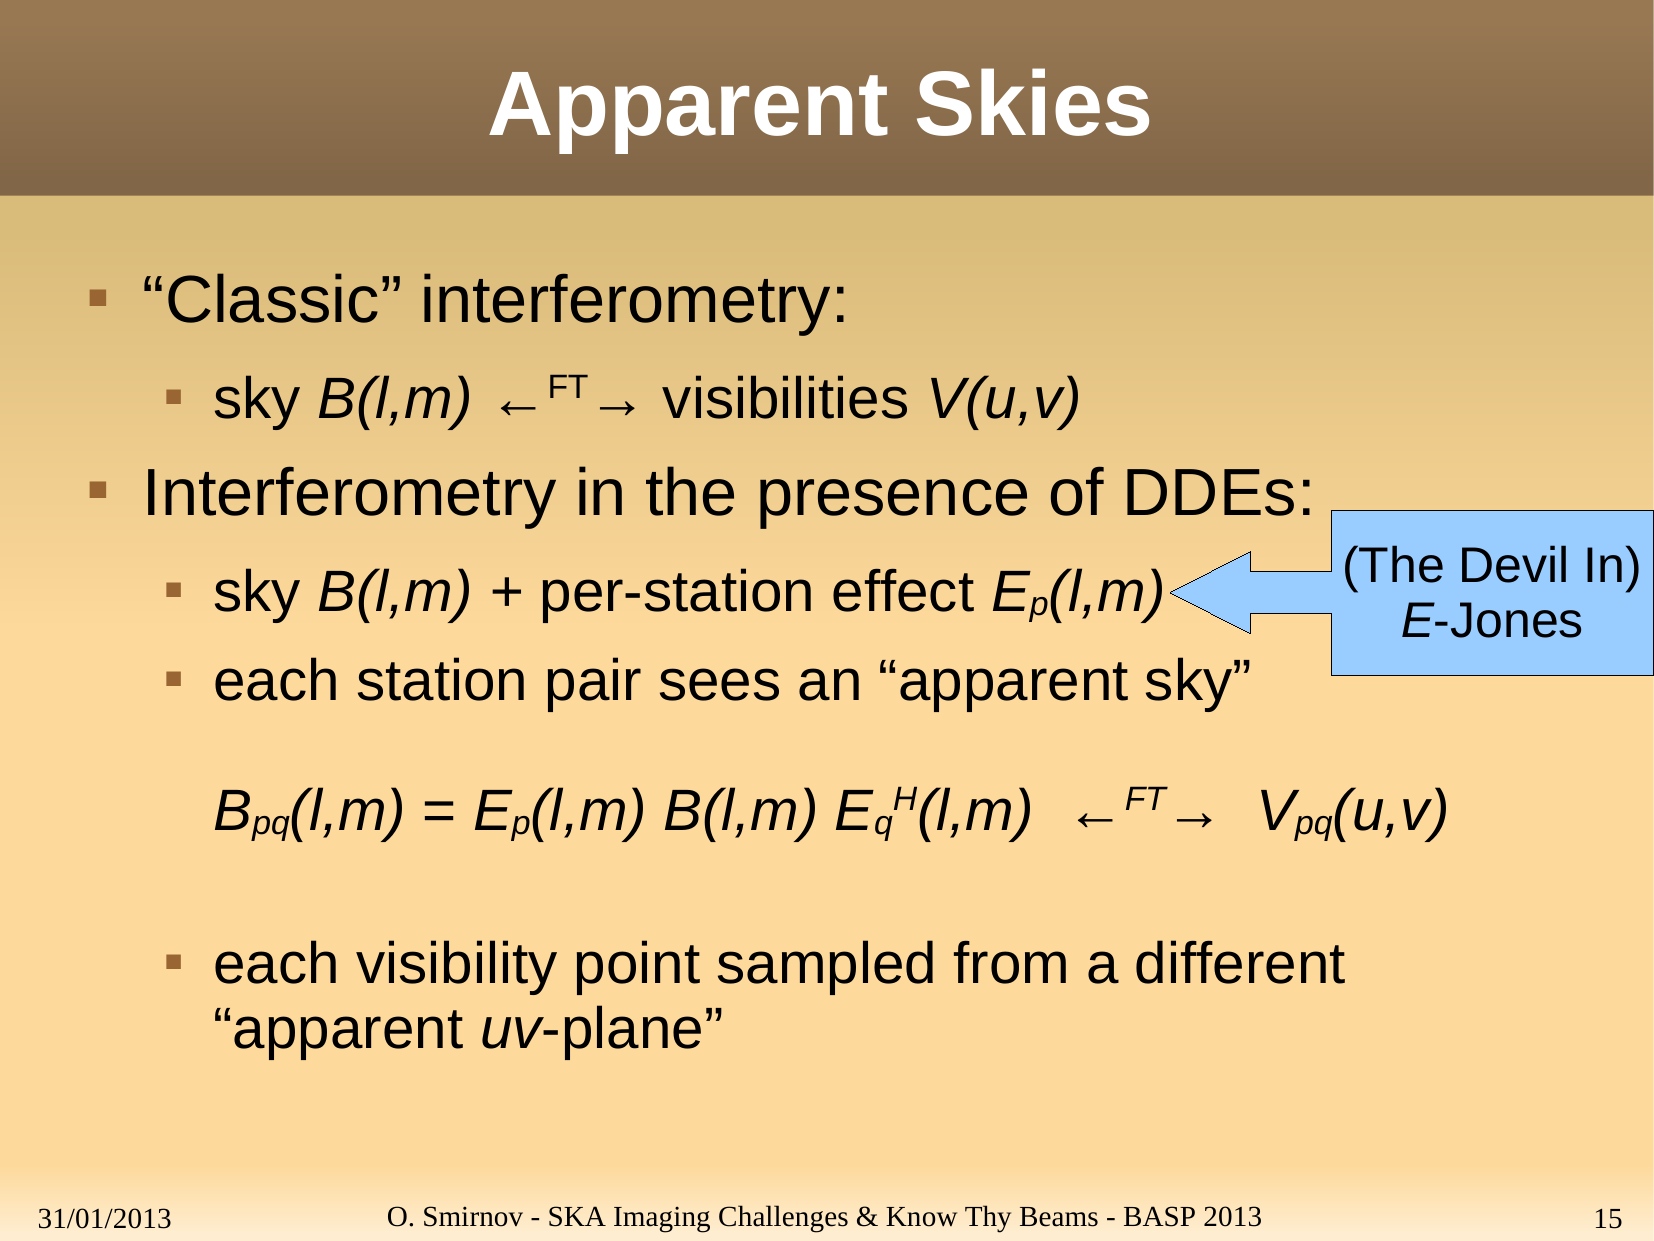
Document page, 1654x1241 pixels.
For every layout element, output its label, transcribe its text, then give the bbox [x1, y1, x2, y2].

picture [0, 0, 1654, 1241]
list “Classic” interferometry: sky B(l,m) ←FT→ visibilities V(u,v) Interferometry in the presence of DDEs: sky B(l,m) + per-station effect Ep(l,m) each station pair sees an “apparent sky” Bpq(l,m) = Ep(l,m) B(l,m) EqH(l,m) ←FT→ Vpq(u,v) each visibility point sampled from a different “apparent uv-plane” [71, 261, 1561, 1203]
title Apparent Skies [76, 0, 1565, 208]
text_box (The Devil In) E-Jones [1170, 510, 1654, 676]
